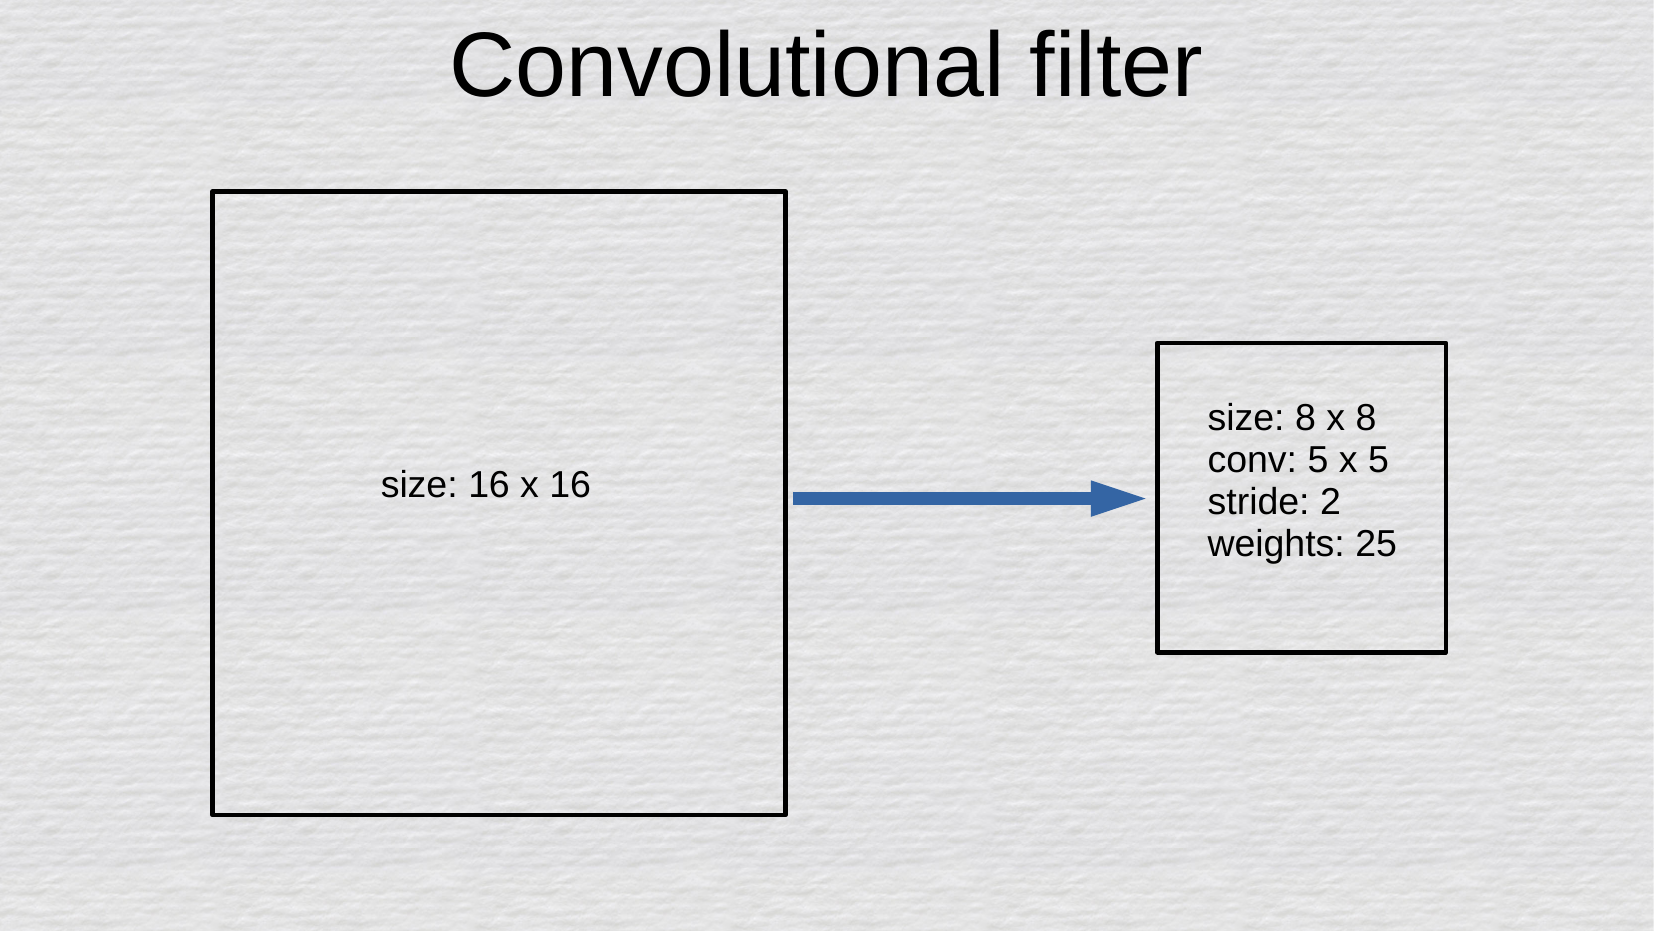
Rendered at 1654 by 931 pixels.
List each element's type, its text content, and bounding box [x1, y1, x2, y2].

title Convolutional filter [448, 11, 1205, 119]
picture [0, 0, 1654, 931]
text_box size: 16 x 16 [366, 456, 626, 556]
text_box size: 8 x 8 conv: 5 x 5 stride: 2 weights: 25 [1192, 389, 1446, 615]
